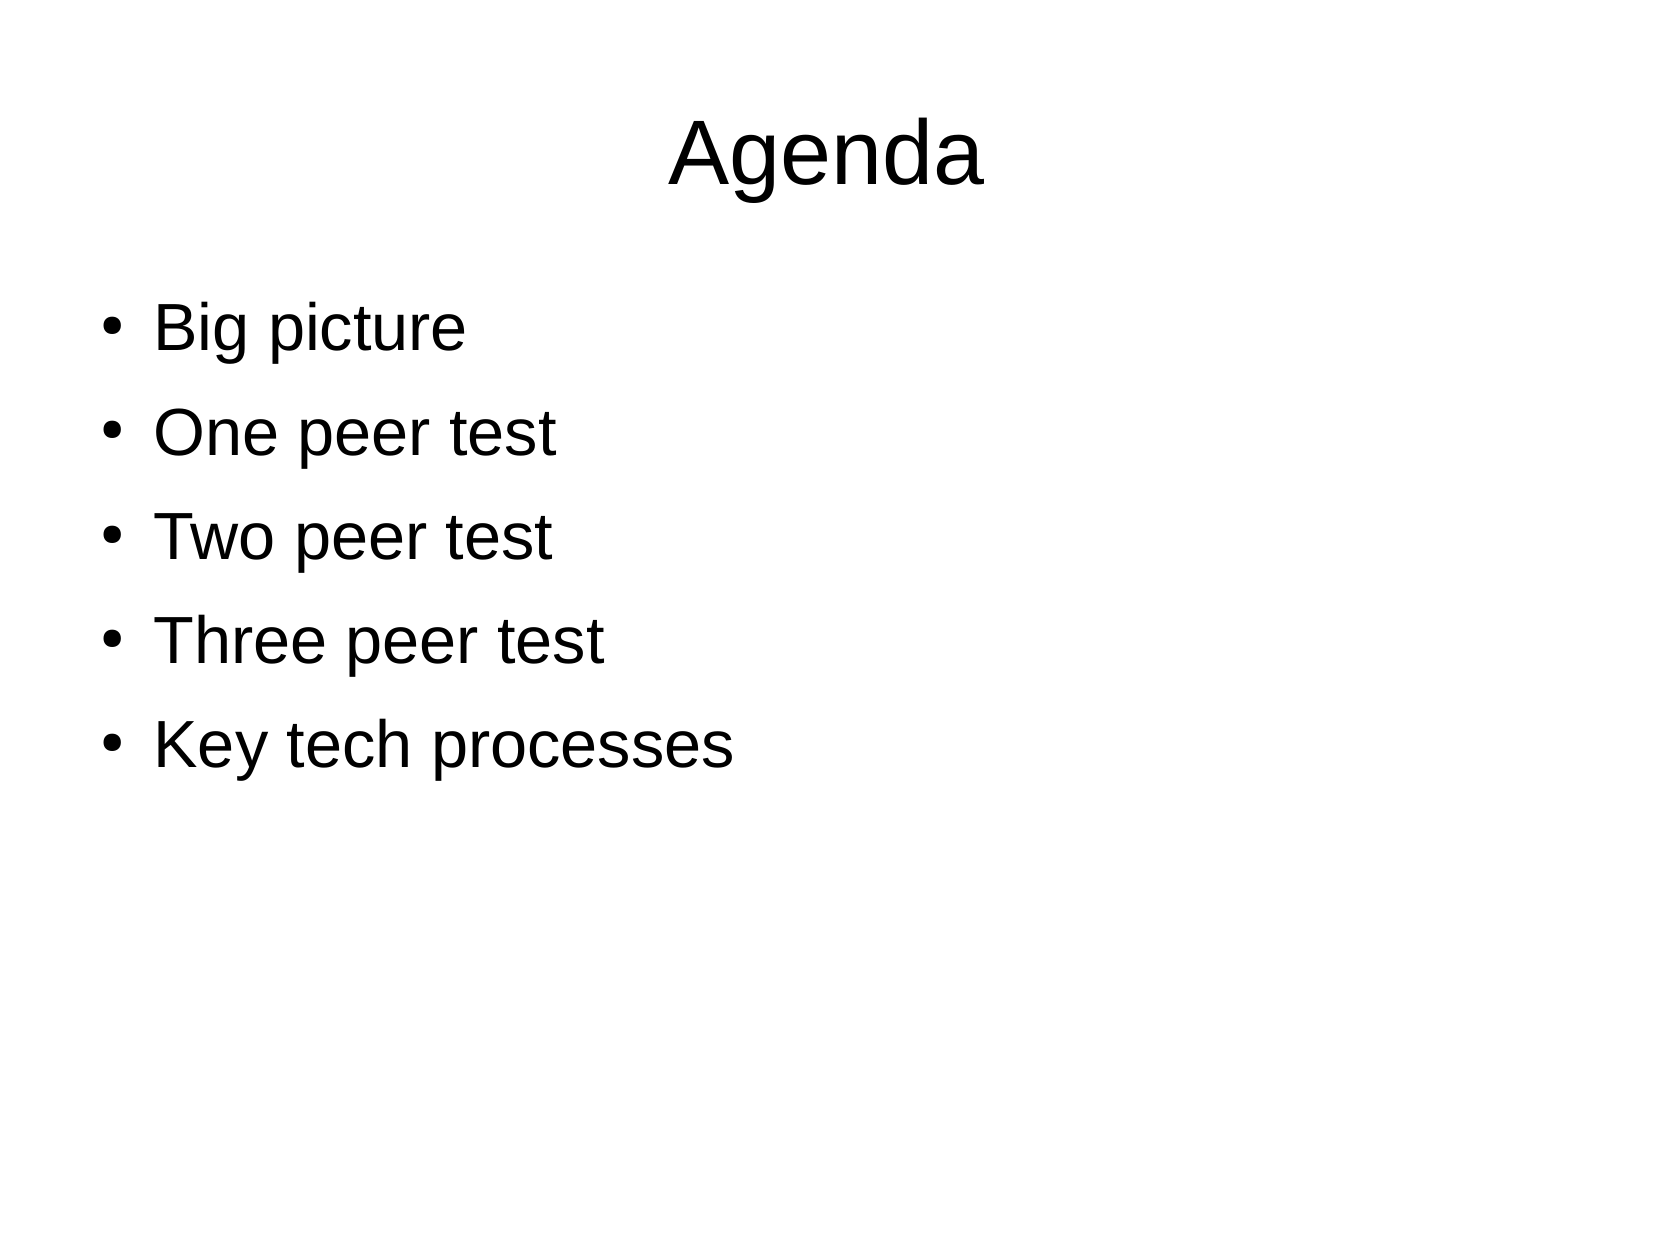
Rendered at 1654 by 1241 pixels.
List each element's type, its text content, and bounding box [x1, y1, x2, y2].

list Big picture One peer test Two peer test Three peer test Key tech processes [82, 290, 1571, 1010]
title Agenda [82, 49, 1571, 257]
